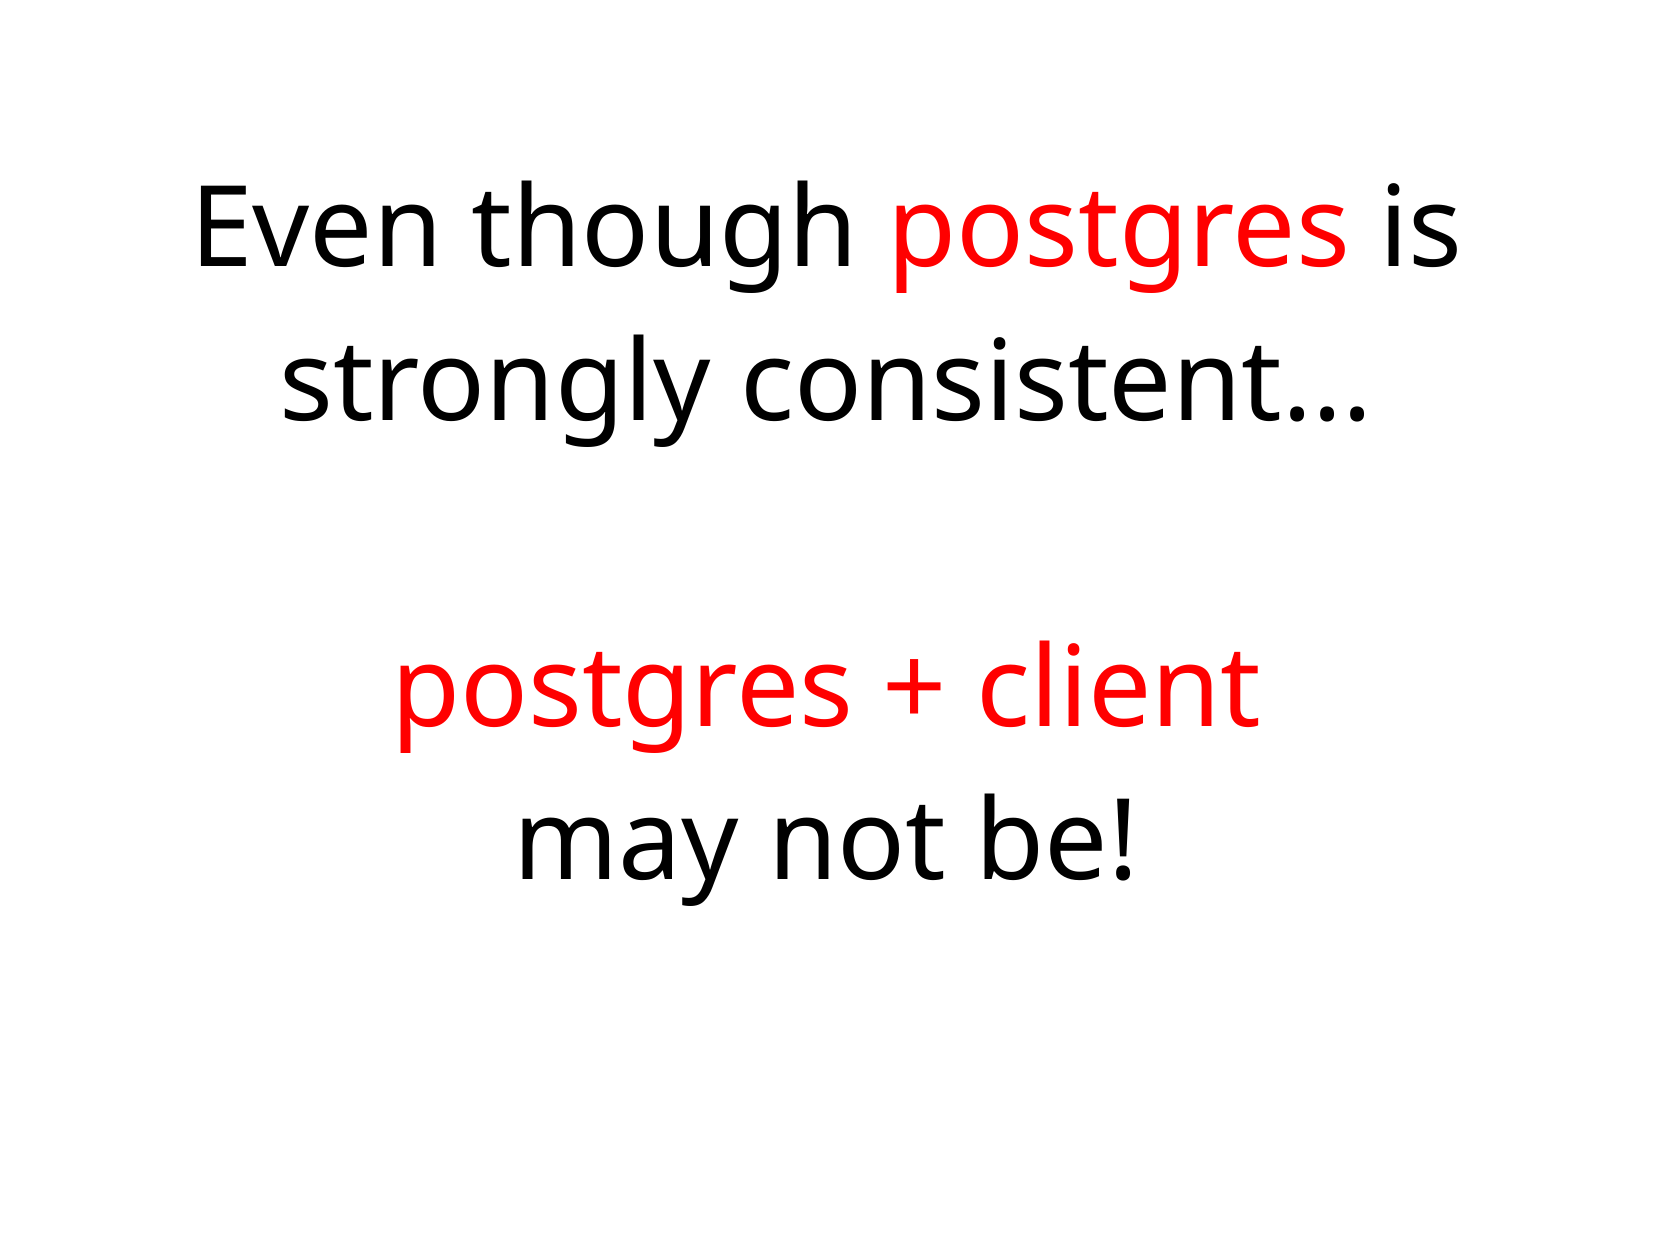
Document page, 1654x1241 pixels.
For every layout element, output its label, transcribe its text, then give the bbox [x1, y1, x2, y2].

subtitle Even though postgres is strongly consistent... postgres + client may not be! [82, 49, 1571, 1010]
